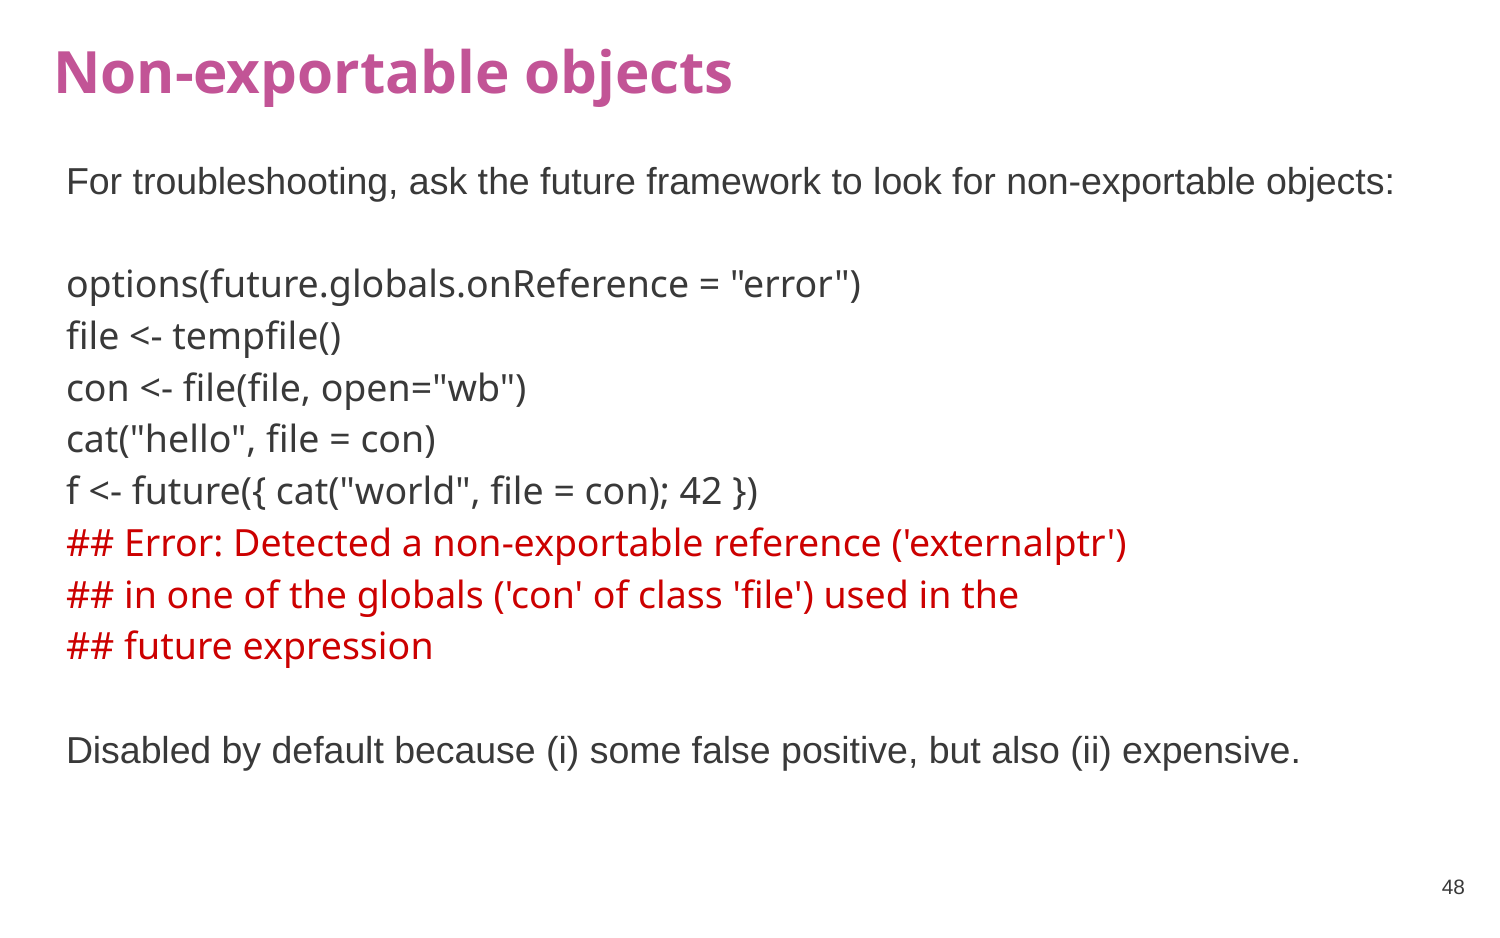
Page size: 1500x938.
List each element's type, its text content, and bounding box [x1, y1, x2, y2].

list For troubleshooting, ask the future framework to look for non-exportable objects: options(future.globals.onReference = "error") ‎ file <- tempfile() con <- file(file, open="wb") cat("hello", file = con) f <- future({ cat("world", file = con); 42 }) ## Error: Detected a non-exportable reference ('externalptr') ## in one of the globals ('con' of class 'file') used in the ## future expression Disabled by default because (i) some false positive, but also (ii) expensive. [51, 135, 1488, 860]
title Non-exportable objects [38, 20, 1500, 136]
slide_number <number> [1389, 860, 1480, 922]
